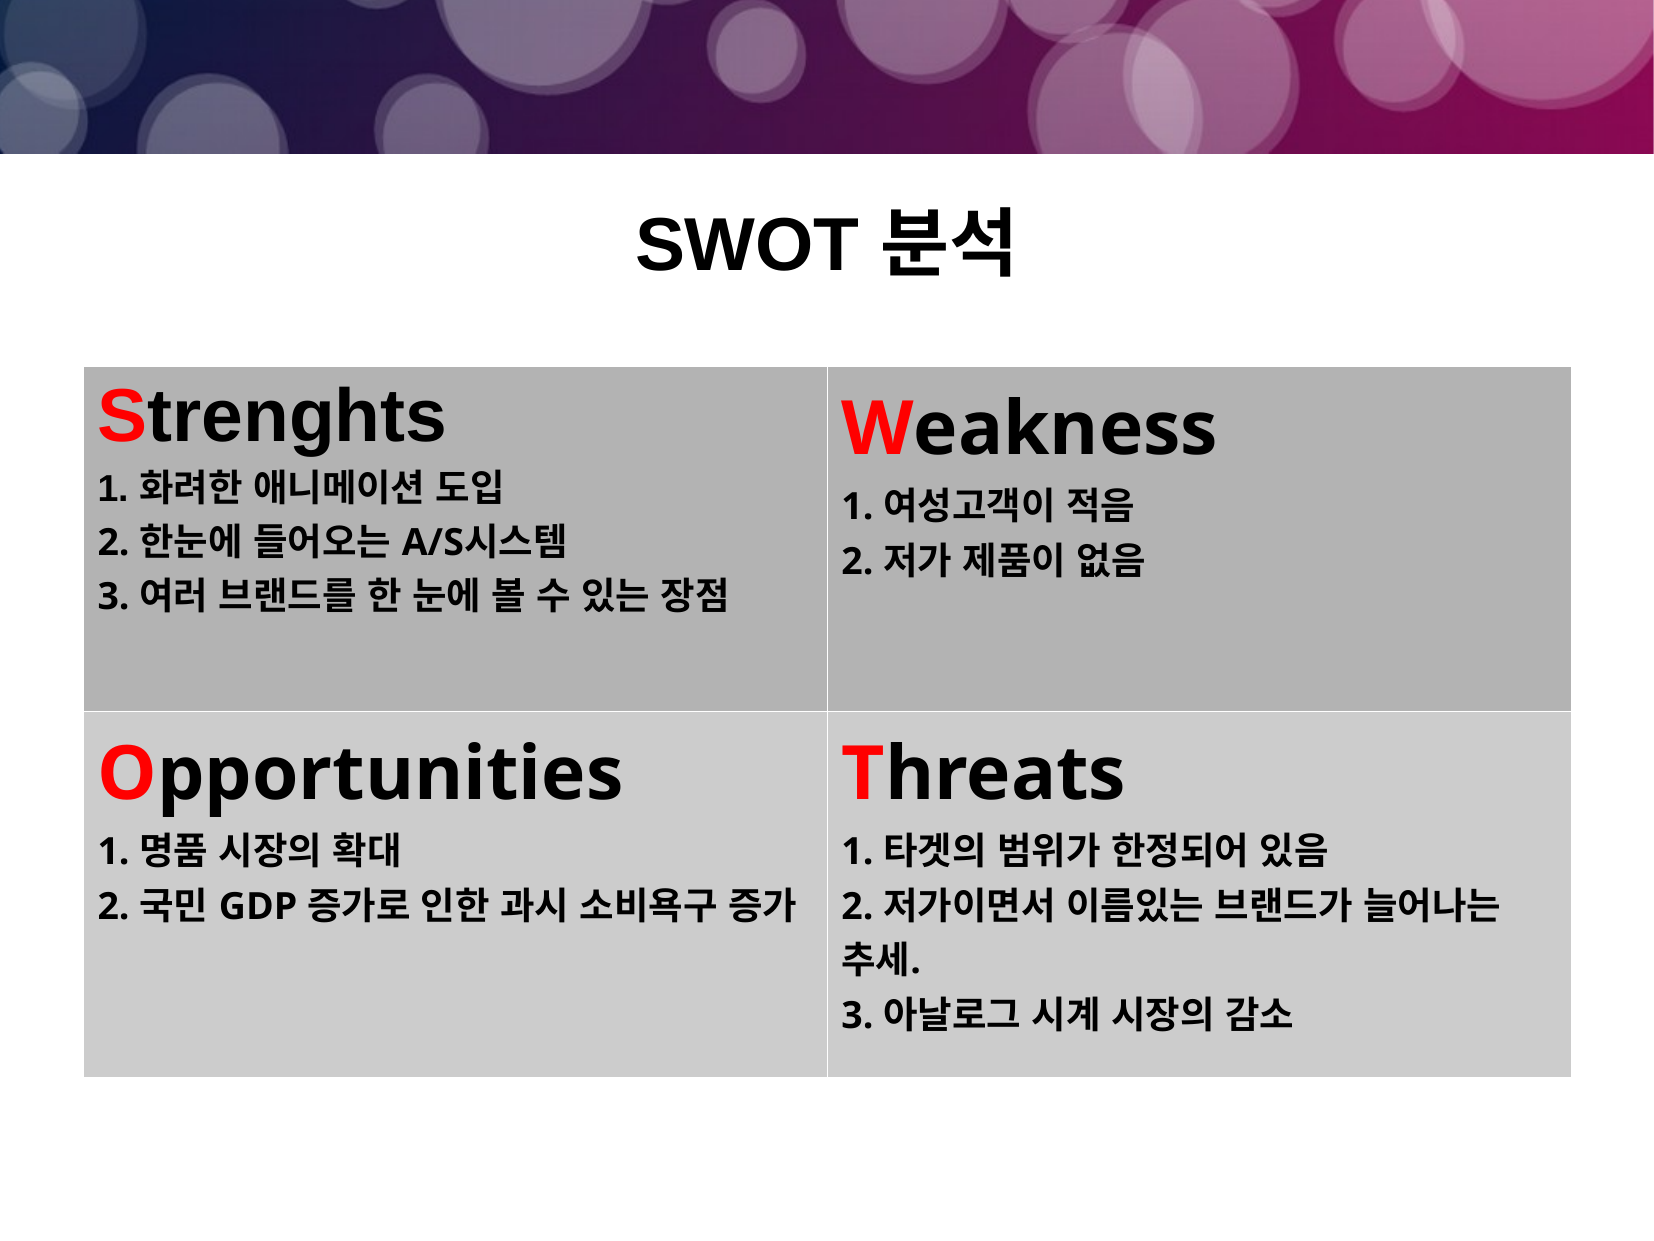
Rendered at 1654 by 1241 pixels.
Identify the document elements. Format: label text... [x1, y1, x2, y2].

table_header Strenghts 1. 화려한 애니메이션 도입 2. 한눈에 들어오는 A/S시스템 3. 여러 브랜드를 한 눈에 볼 수 있는 장점 [84, 367, 827, 711]
table_header Weakness 1. 여성고객이 적음 2. 저가 제품이 없음 [828, 367, 1571, 711]
table_cell Opportunities 1. 명품 시장의 확대 2. 국민 GDP 증가로 인한 과시 소비욕구 증가 [84, 712, 827, 1077]
title SWOT 분석 [82, 159, 1571, 331]
table_cell Threats 1. 타겟의 범위가 한정되어 있음 2. 저가이면서 이름있는 브랜드가 늘어나는 추세. 3. 아날로그 시계 시장의 감소 [828, 712, 1571, 1077]
picture [0, 0, 1654, 154]
